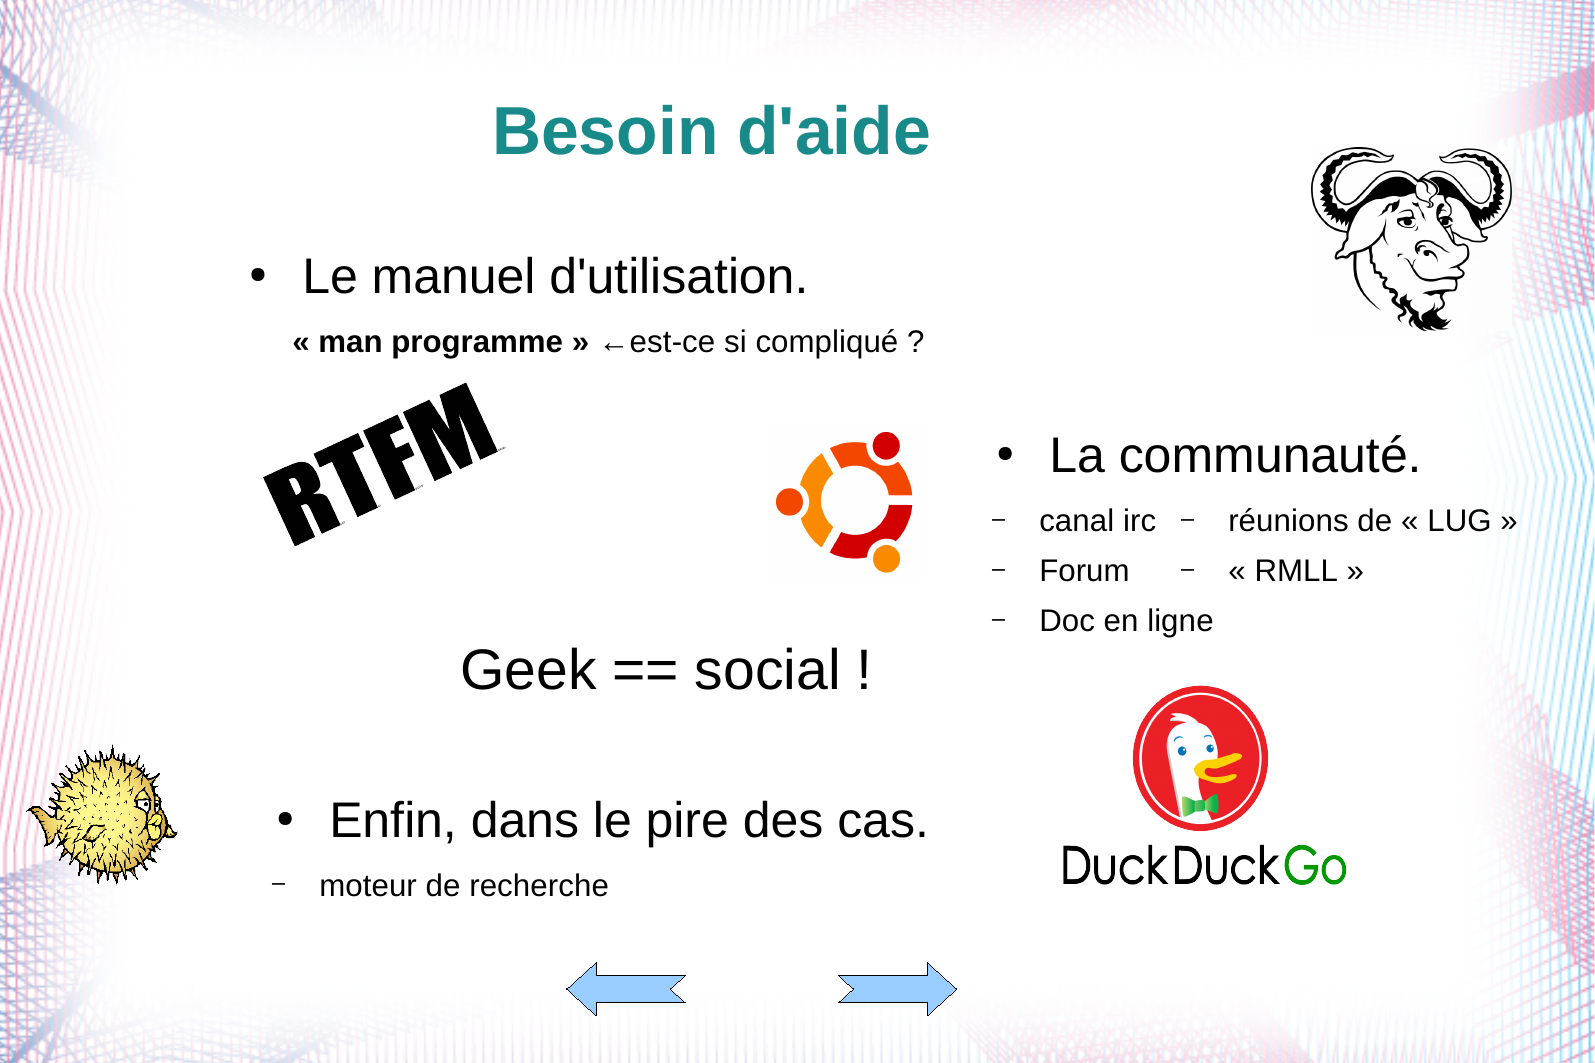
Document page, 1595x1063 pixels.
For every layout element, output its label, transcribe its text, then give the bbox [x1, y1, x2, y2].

list La communauté. canal irc Forum Doc en ligne [826, 427, 1441, 639]
list Le manuel d'utilisation. « man programme » ←est-ce si compliqué ? [79, 248, 1367, 402]
list Enfin, dans le pire des cas. moteur de recherche [106, 792, 1394, 922]
title Besoin d'aide [56, 42, 1367, 220]
list réunions de « LUG » « RMLL » [1015, 503, 1571, 626]
picture [0, 0, 1595, 1063]
list Geek == social ! [389, 637, 945, 713]
